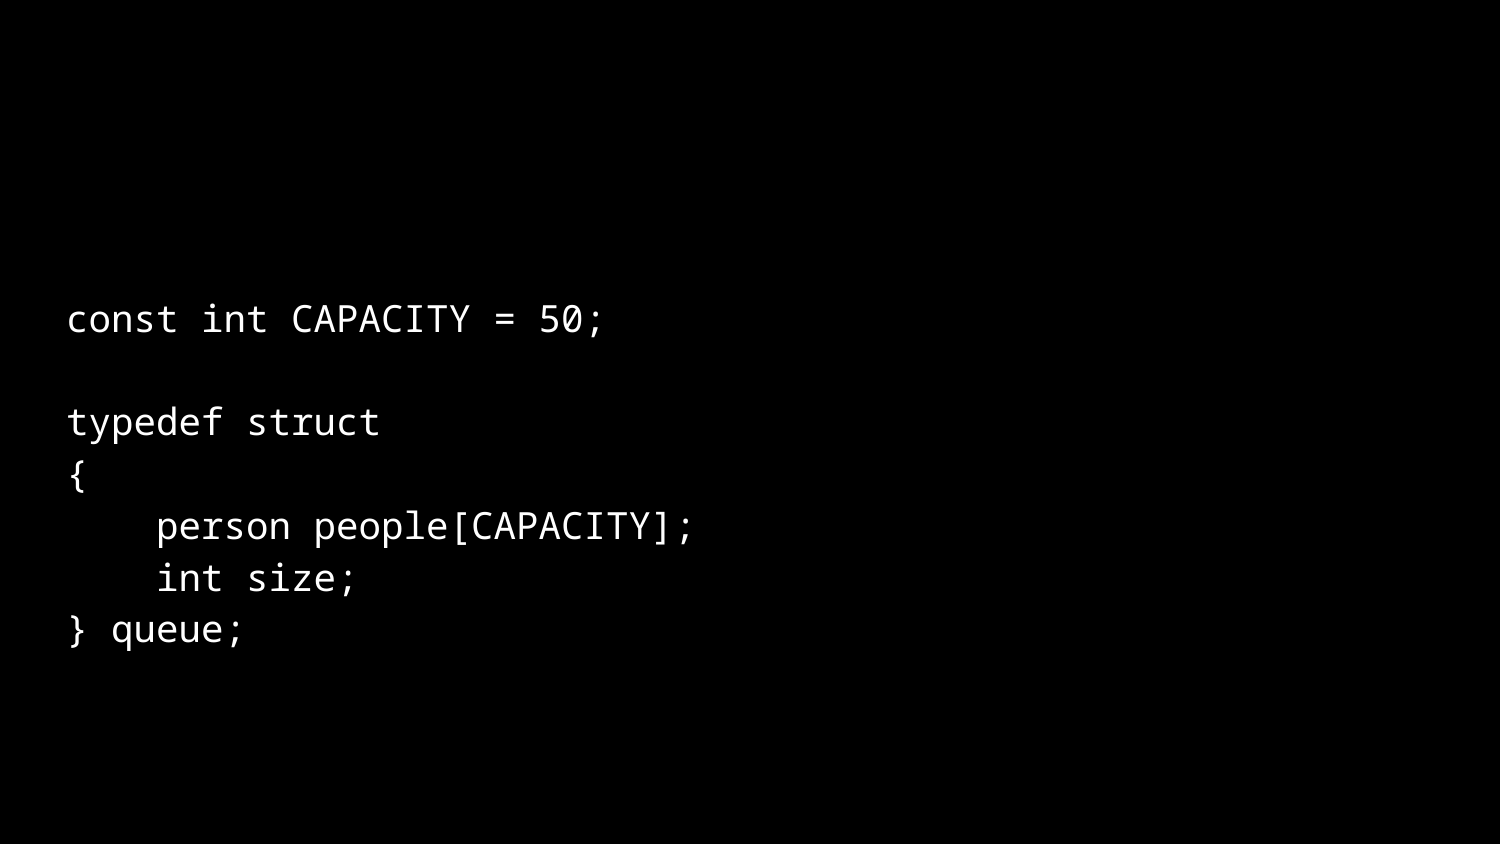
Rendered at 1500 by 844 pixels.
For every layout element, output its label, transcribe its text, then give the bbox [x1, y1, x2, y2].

list const int CAPACITY = 50; typedef struct { person people[CAPACITY]; int size; } queue; [51, 189, 1449, 750]
